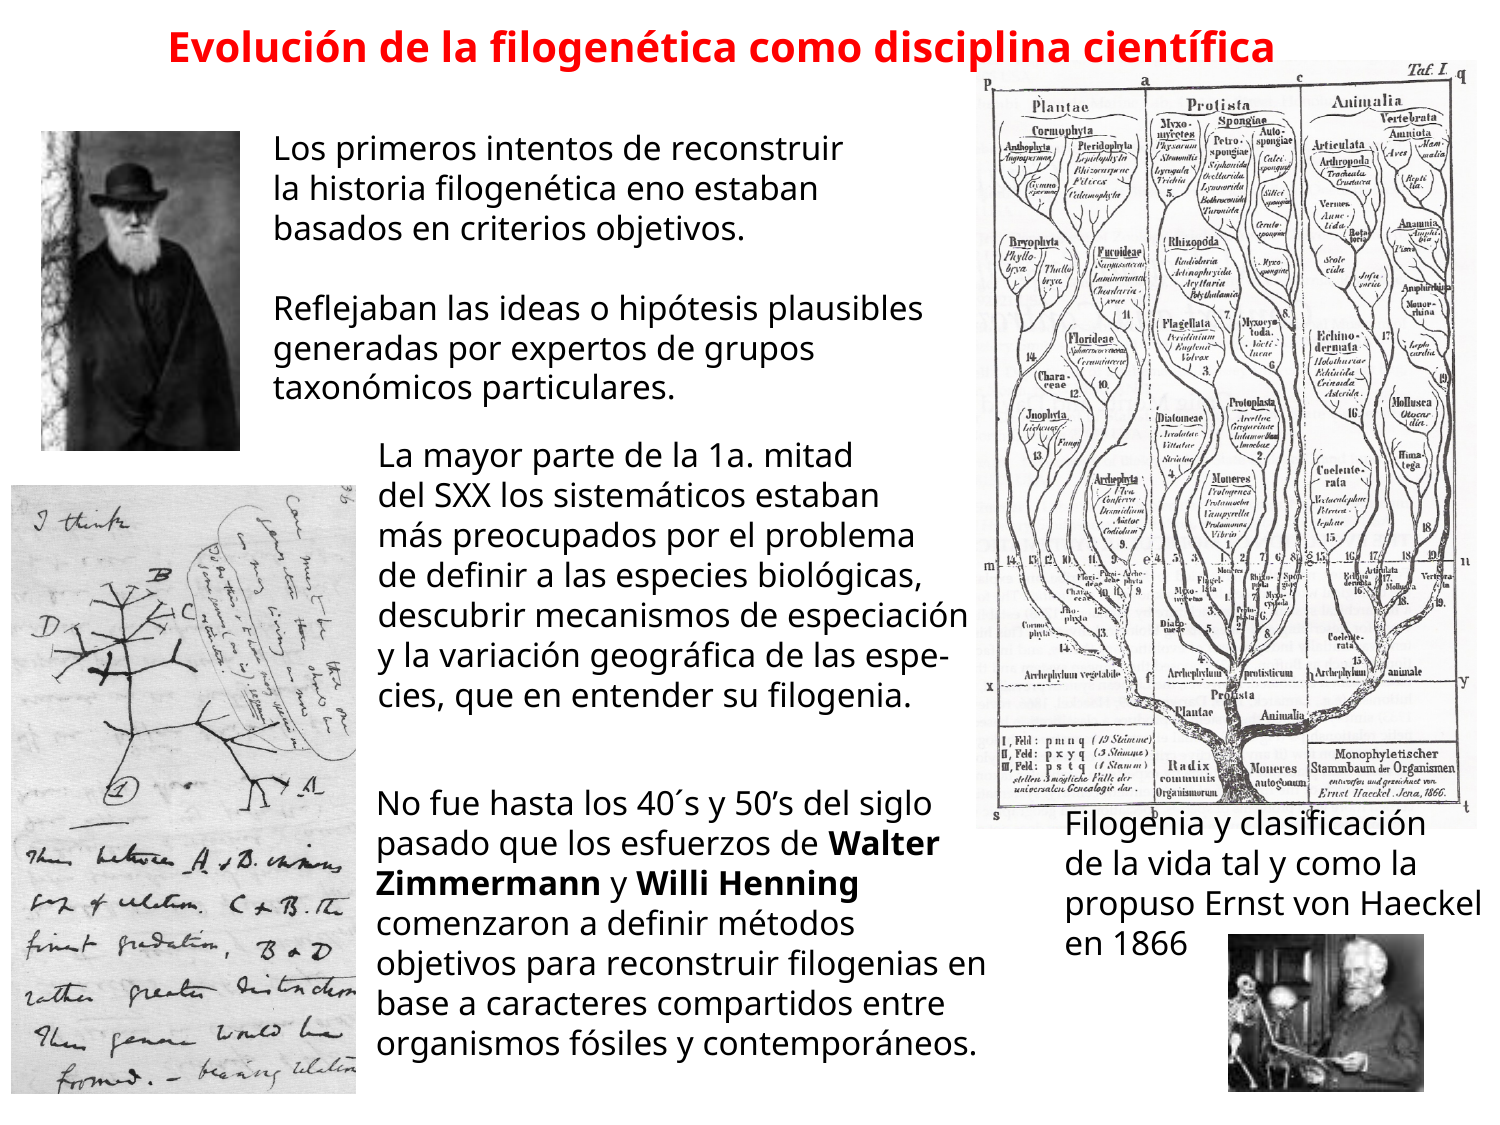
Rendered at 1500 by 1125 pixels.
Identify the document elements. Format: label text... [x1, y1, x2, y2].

text_box Los primeros intentos de reconstruir la historia filogenética eno estaban basados en criterios objetivos. Reflejaban las ideas o hipótesis plausibles generadas por expertos de grupos taxonómicos particulares. [258, 119, 940, 415]
picture [976, 60, 1477, 829]
text_box Filogenia y clasificación de la vida tal y como la propuso Ernst von Haeckel en 1866 [1049, 794, 1499, 970]
text_box No fue hasta los 40´s y 50’s del siglo pasado que los esfuerzos de Walter Zimmermann y Willi Henning comenzaron a definir métodos objetivos para reconstruir filogenias en base a caracteres compartidos entre organismos fósiles y contemporáneos. [361, 774, 1003, 1070]
picture [41, 131, 240, 451]
text_box Evolución de la filogenética como disciplina científica [96, 13, 1348, 79]
text_box La mayor parte de la 1a. mitad del SXX los sistemáticos estaban más preocupados por el problema de definir a las especies biológicas, descubrir mecanismos de especiación y la variación geográfica de las espe- cies, que en entender su filogenia. [362, 426, 986, 722]
picture [1228, 970, 1424, 1092]
picture [11, 485, 356, 1094]
